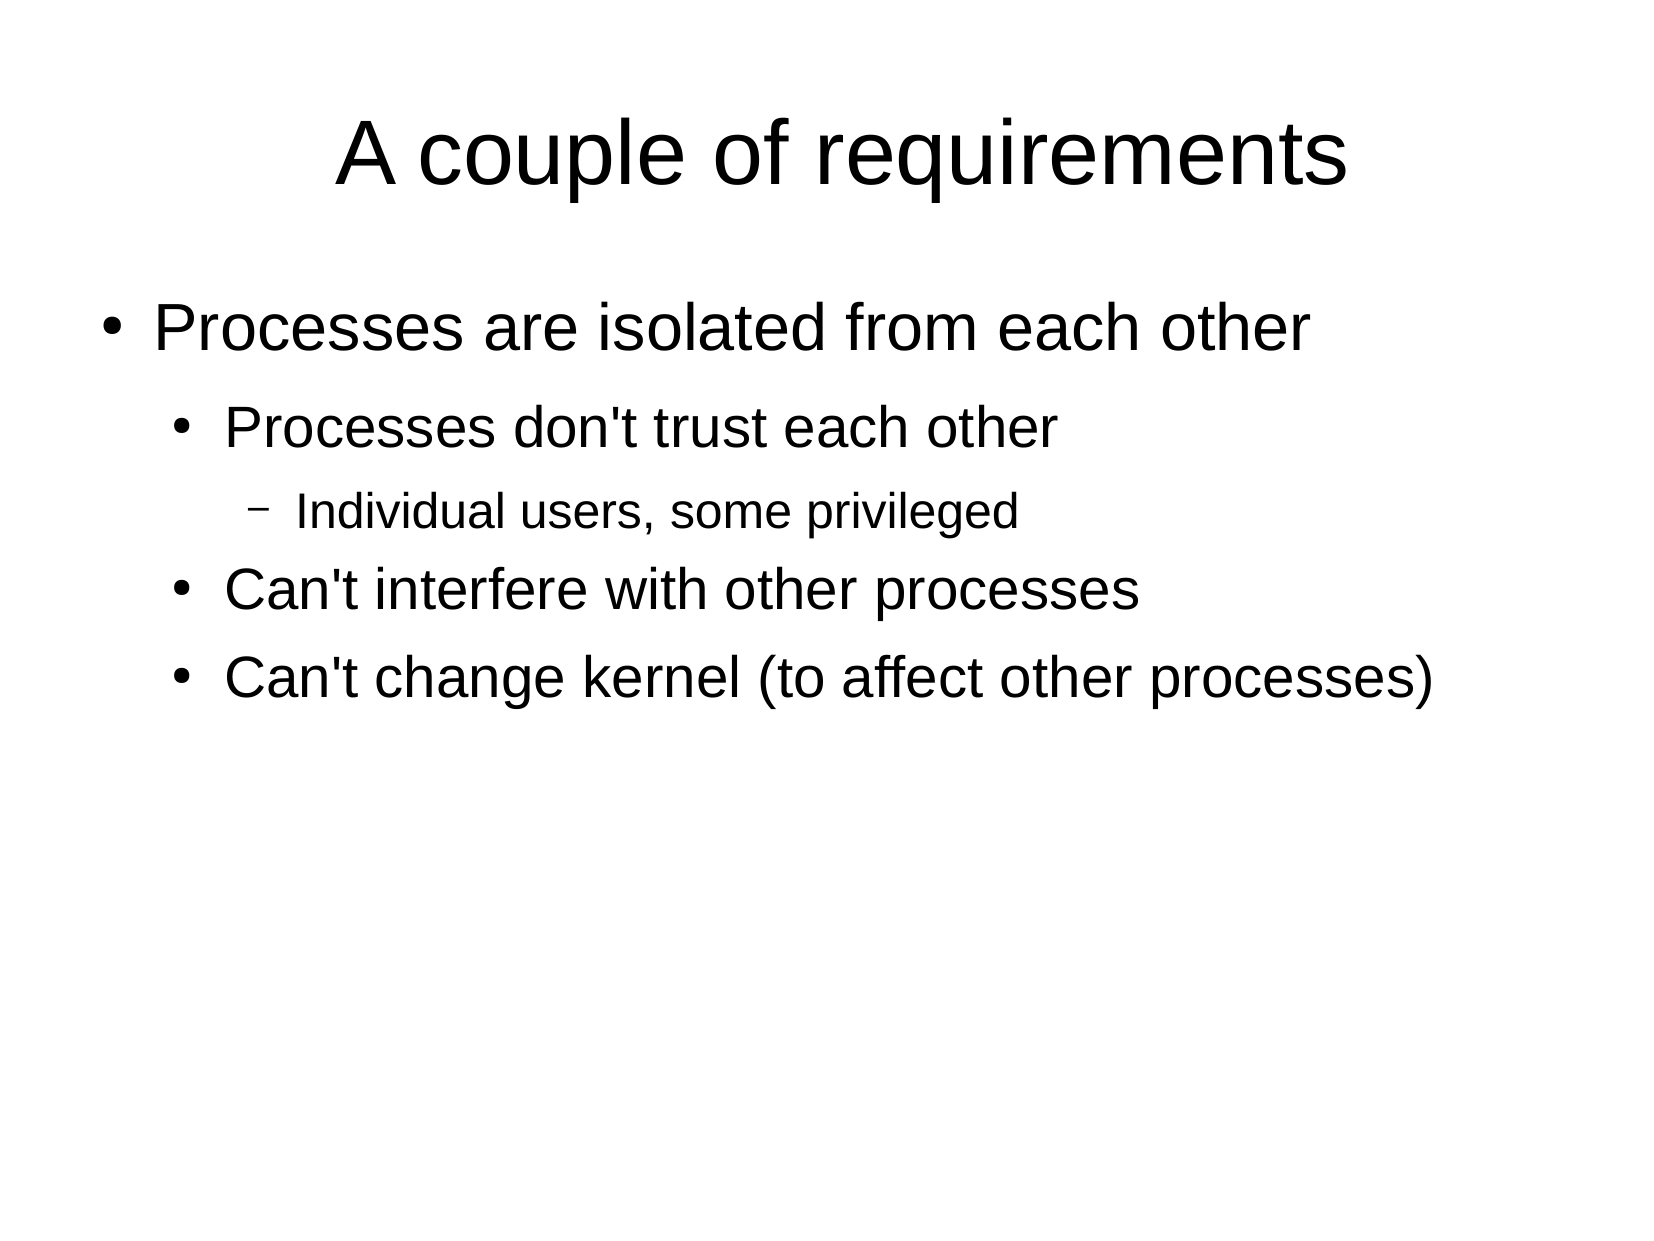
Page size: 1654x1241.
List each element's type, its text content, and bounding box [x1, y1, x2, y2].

title A couple of requirements [82, 49, 1571, 257]
list Processes are isolated from each other Processes don't trust each other Individual users, some privileged Can't interfere with other processes Can't change kernel (to affect other processes) [82, 290, 1571, 1010]
